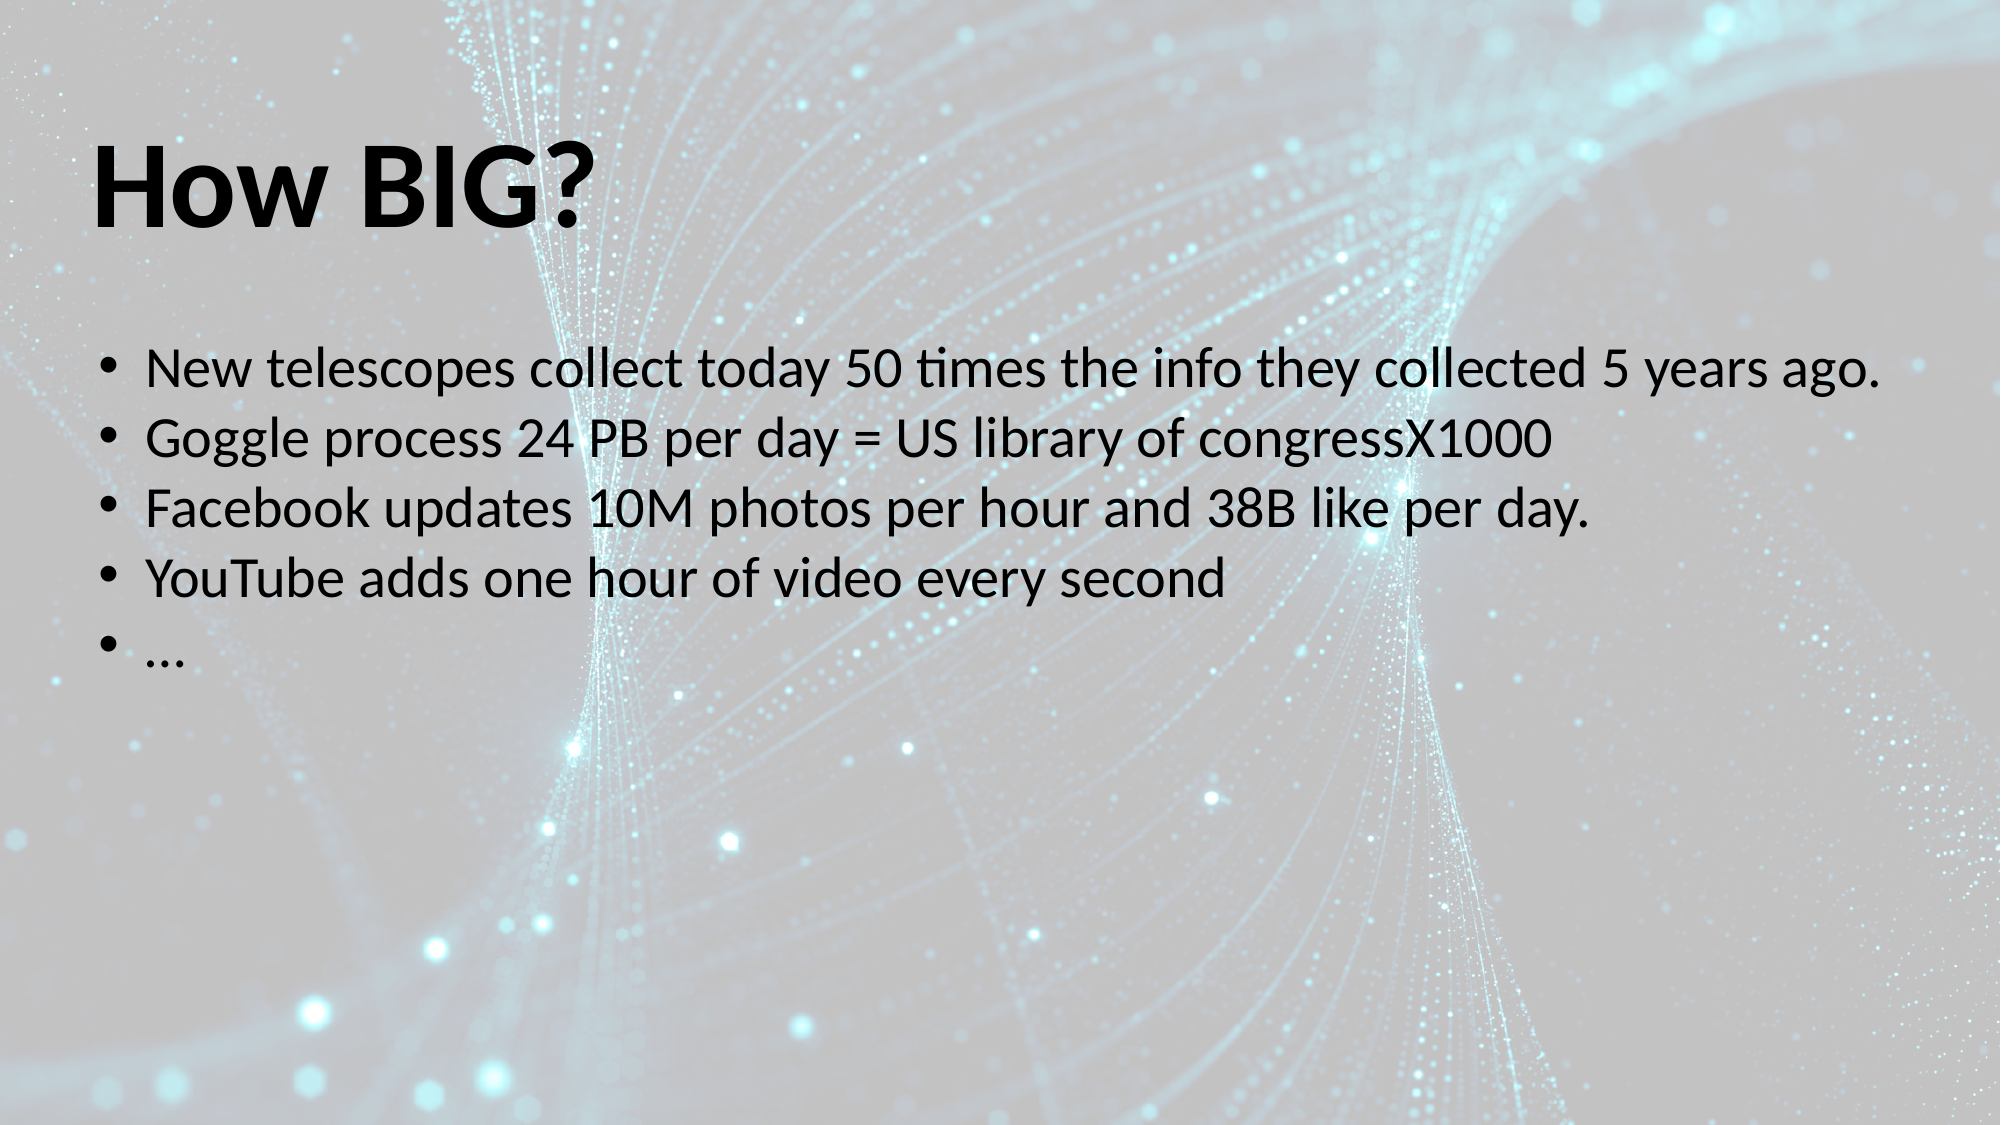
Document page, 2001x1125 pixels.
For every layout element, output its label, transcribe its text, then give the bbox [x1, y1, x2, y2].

text_box How BIG? [76, 94, 615, 260]
text_box New telescopes collect today 50 times the info they collected 5 years ago. Goggle process 24 PB per day = US library of congressX1000 Facebook updates 10M photos per hour and 38B like per day. YouTube adds one hour of video every second … [83, 321, 1899, 757]
